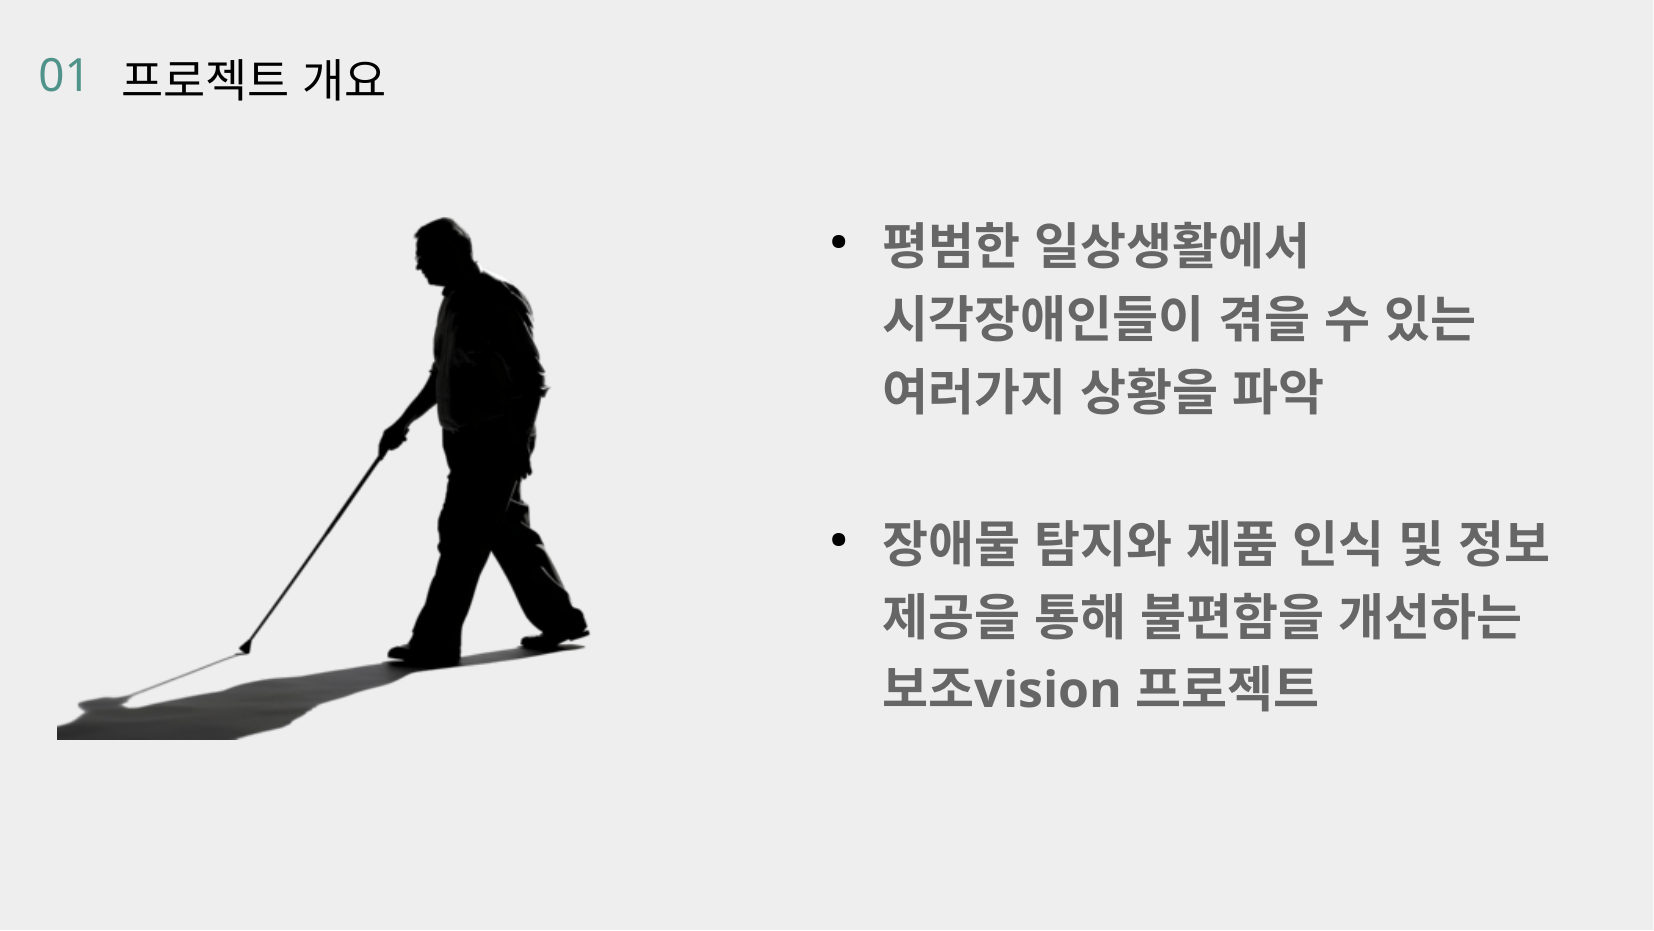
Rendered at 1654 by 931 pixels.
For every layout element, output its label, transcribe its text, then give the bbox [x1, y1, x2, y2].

text_box 평범한 일상생활에서 시각장애인들이 겪을 수 있는 여러가지 상황을 파악 장애물 탐지와 제품 인식 및 정보 제공을 통해 불편함을 개선하는 보조vision 프로젝트 [797, 125, 1595, 739]
text_box 01 [23, 35, 142, 125]
picture [57, 177, 621, 740]
title 프로젝트 개요 [88, 0, 420, 156]
